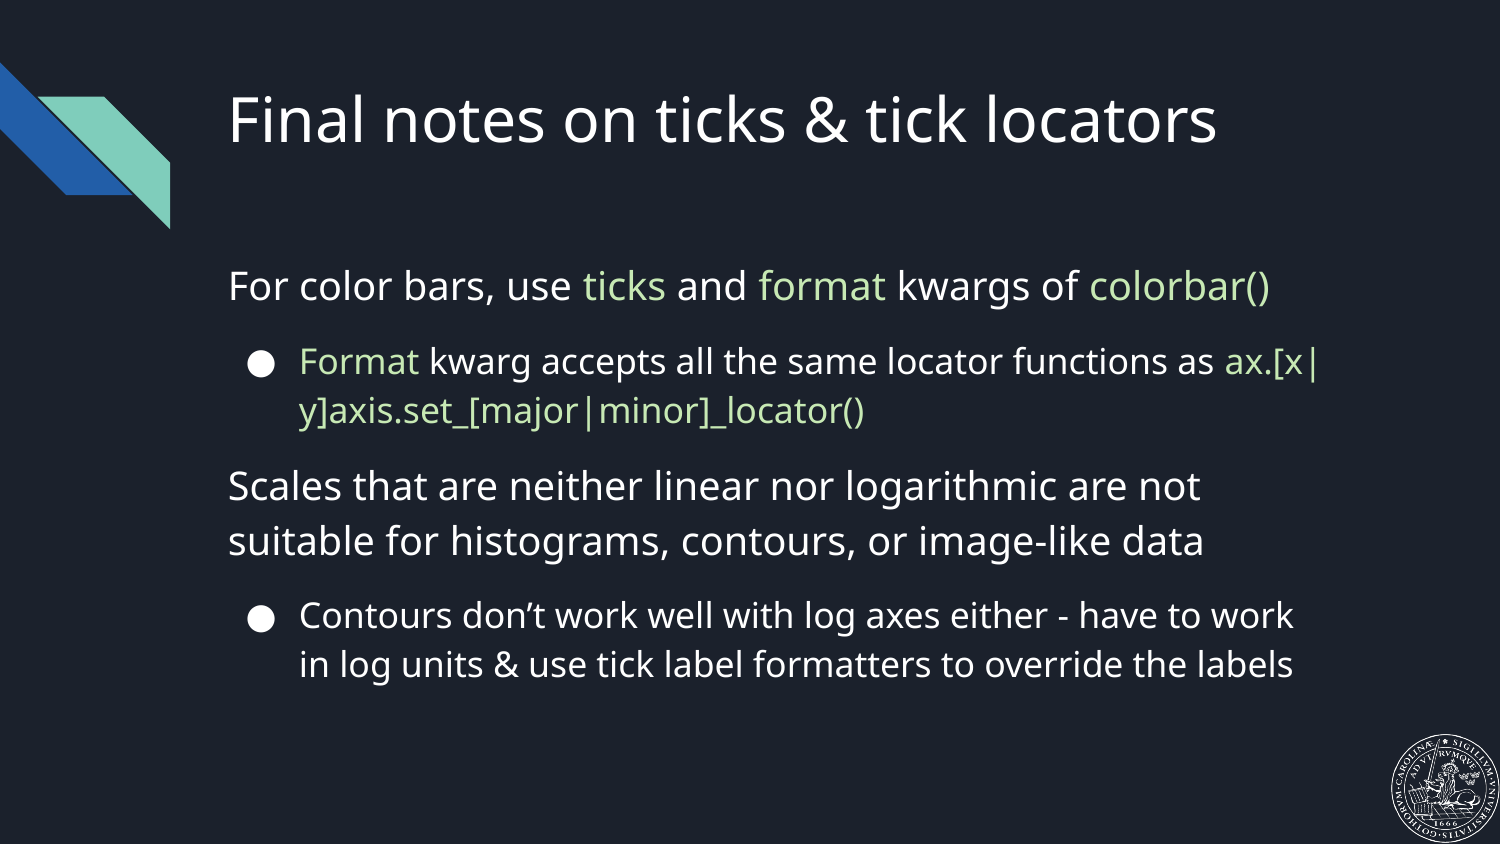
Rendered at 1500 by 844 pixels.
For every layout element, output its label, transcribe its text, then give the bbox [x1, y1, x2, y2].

list For color bars, use ticks and format kwargs of colorbar() Format kwarg accepts all the same locator functions as ax.[x|y]axis.set_[major|minor]_locator() Scales that are neither linear nor logarithmic are not suitable for histograms, contours, or image-like data Contours don’t work well with log axes either - have to work in log units & use tick label formatters to override the labels [212, 238, 1339, 735]
title Final notes on ticks & tick locators [212, 64, 1368, 215]
picture [1382, 724, 1500, 844]
